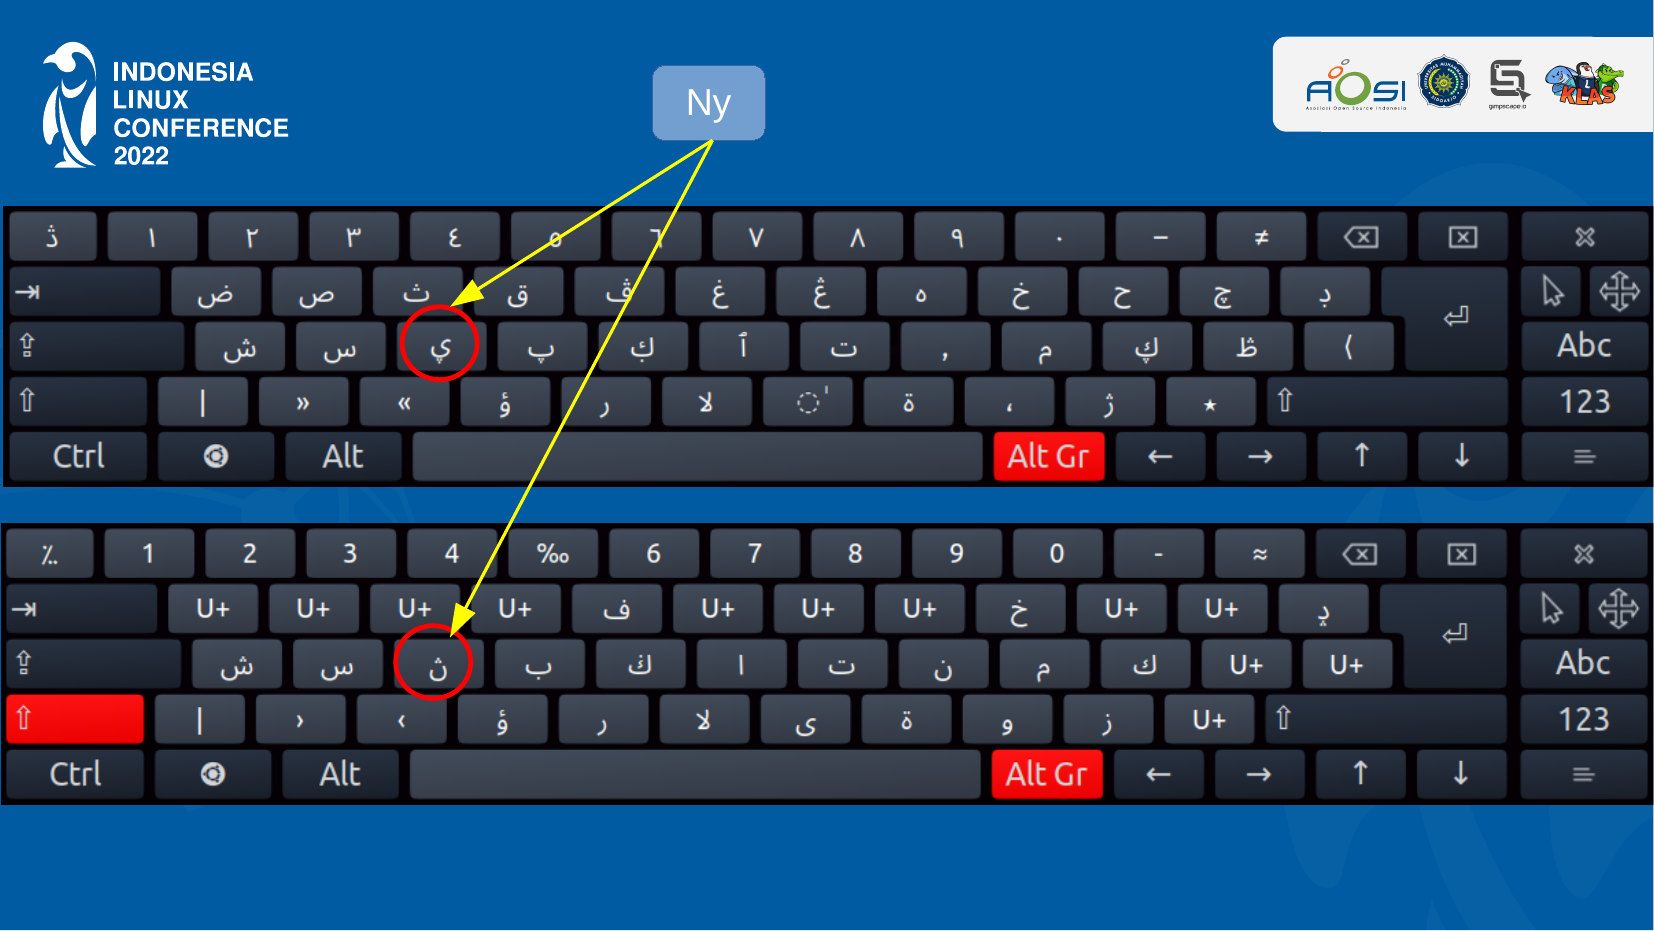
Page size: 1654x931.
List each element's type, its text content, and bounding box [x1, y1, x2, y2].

text_box Ny [652, 65, 766, 141]
picture [1545, 62, 1624, 105]
picture [399, 629, 468, 696]
picture [3, 206, 675, 488]
picture [532, 206, 1654, 488]
picture [1, 523, 1654, 805]
picture [405, 310, 474, 377]
picture [1417, 54, 1471, 108]
